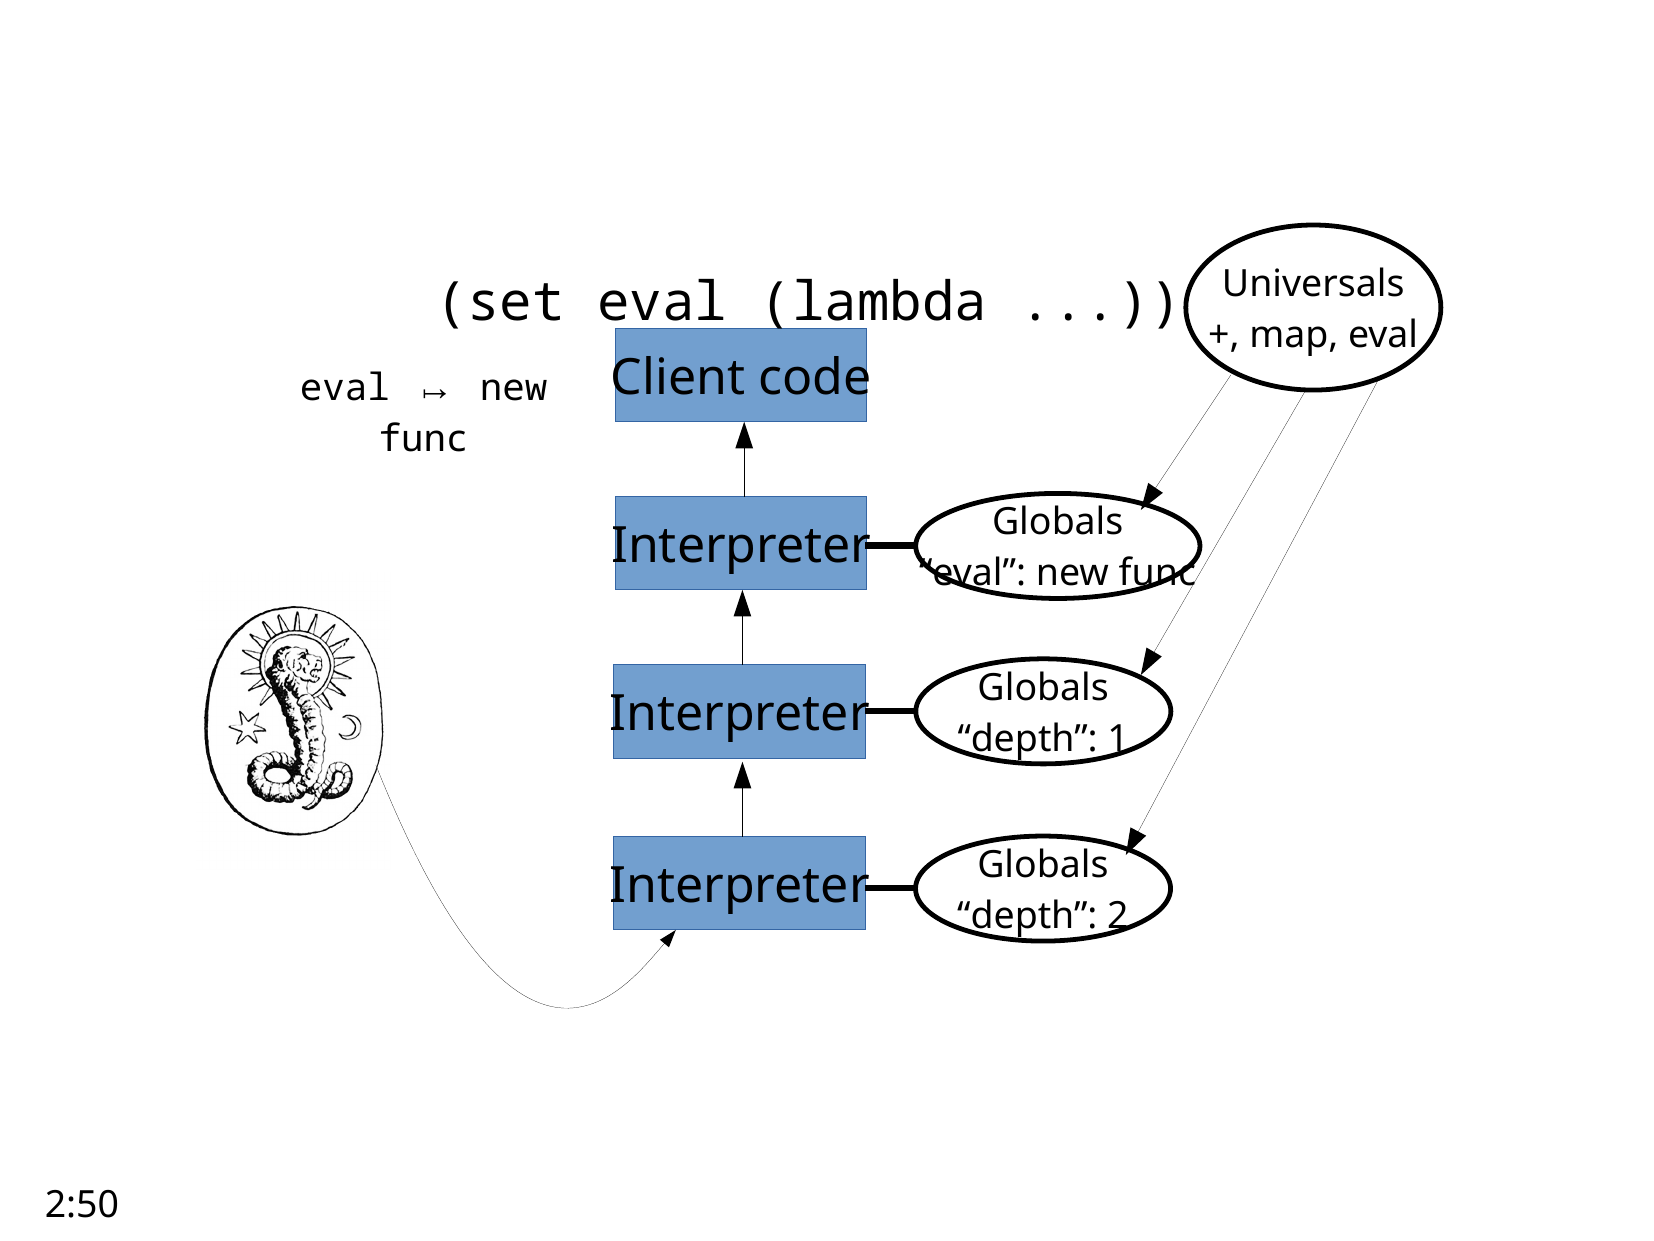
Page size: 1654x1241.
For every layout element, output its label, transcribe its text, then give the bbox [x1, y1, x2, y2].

text_box Interpreter [615, 496, 867, 590]
text_box Globals “depth”: 2 [915, 836, 1171, 942]
text_box Client code [615, 328, 867, 422]
text_box Globals “eval”: new func [915, 493, 1201, 599]
text_box 2:50 [30, 1170, 118, 1223]
text_box Interpreter [613, 836, 866, 930]
picture [196, 572, 391, 871]
text_box eval ↦ new func [285, 352, 608, 443]
text_box Universals +, map, eval [1185, 225, 1441, 391]
text_box (set eval (lambda ...)) [420, 255, 1077, 324]
text_box Interpreter [613, 664, 866, 759]
text_box Globals “depth”: 1 [916, 658, 1171, 764]
